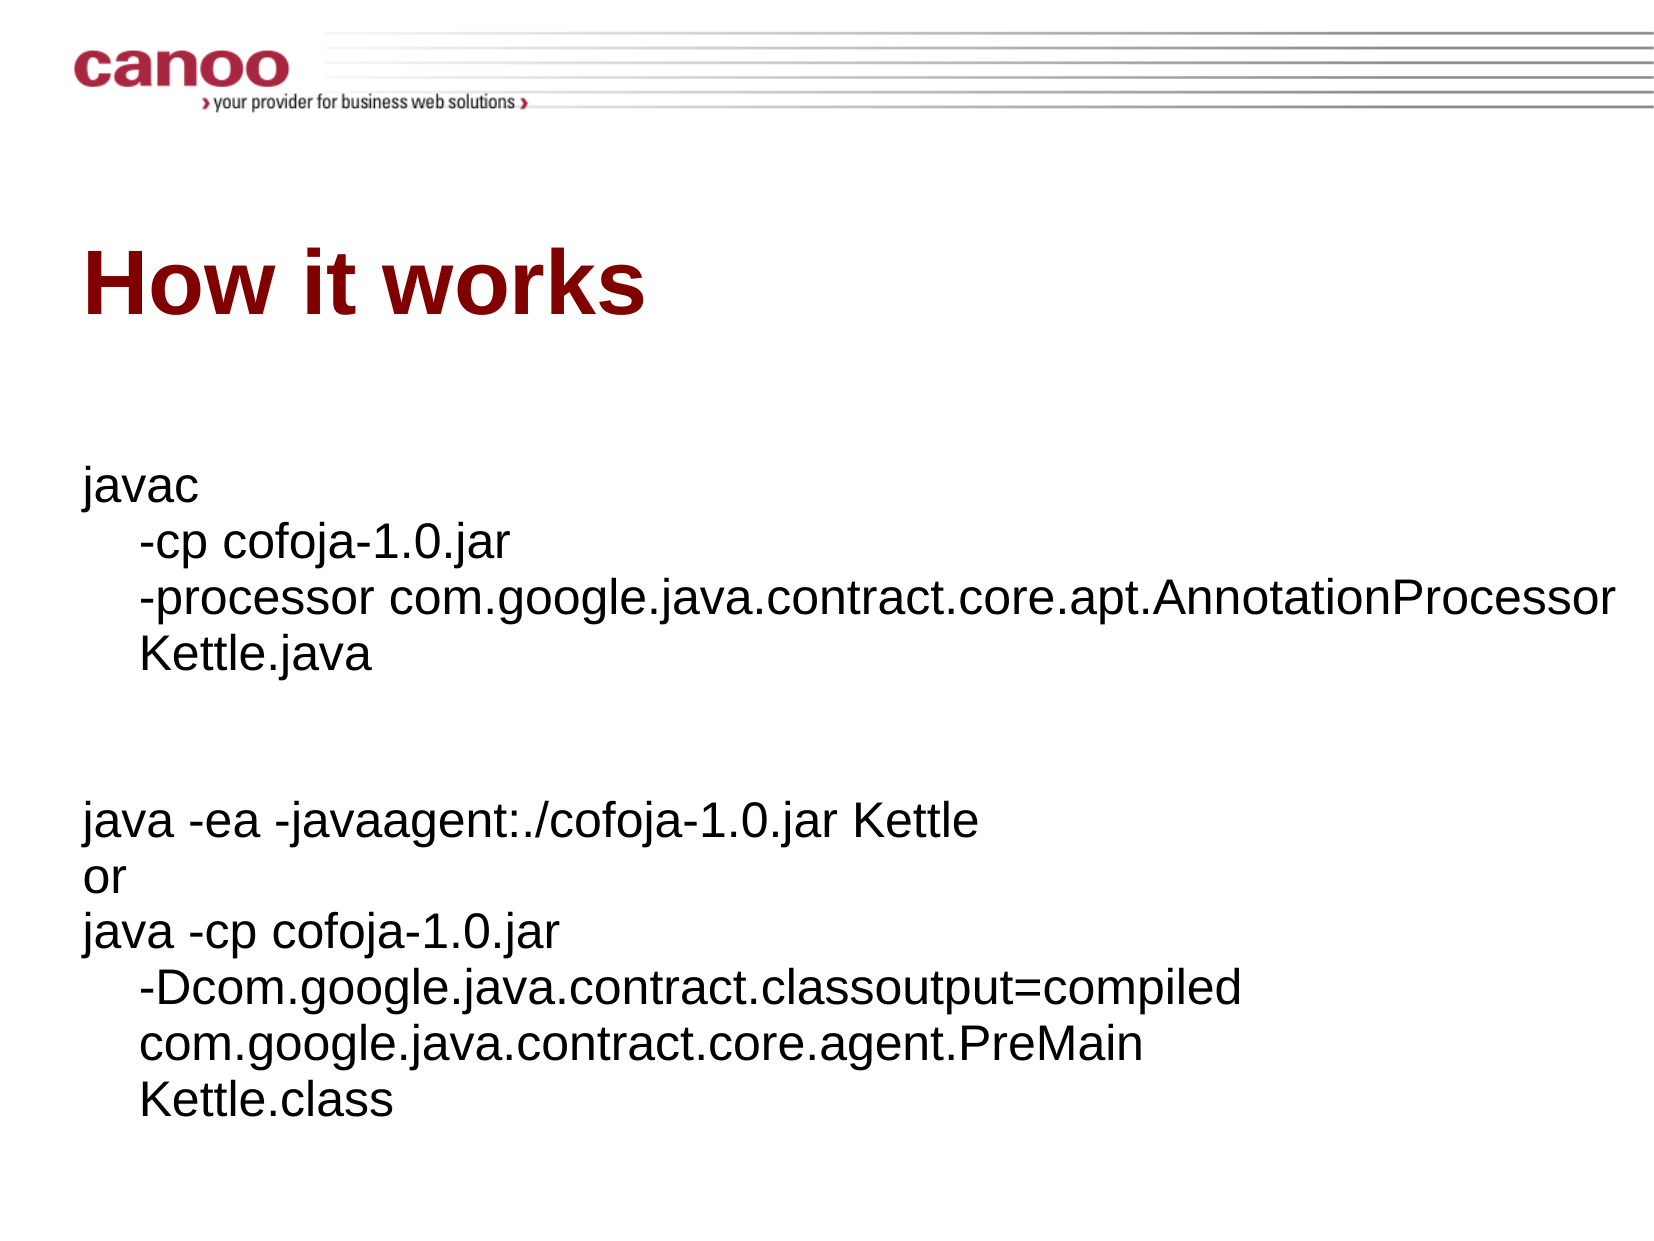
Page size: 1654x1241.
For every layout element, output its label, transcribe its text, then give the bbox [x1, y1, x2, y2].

picture [0, 0, 1654, 166]
subtitle javac -cp cofoja-1.0.jar -processor com.google.java.contract.core.apt.AnnotationProcessor Kettle.java java -ea -javaagent:./cofoja-1.0.jar Kettle or java -cp cofoja-1.0.jar -Dcom.google.java.contract.classoutput=compiled com.google.java.contract.core.agent.PreMain Kettle.class [82, 420, 1654, 1164]
title How it works [82, 179, 1571, 387]
